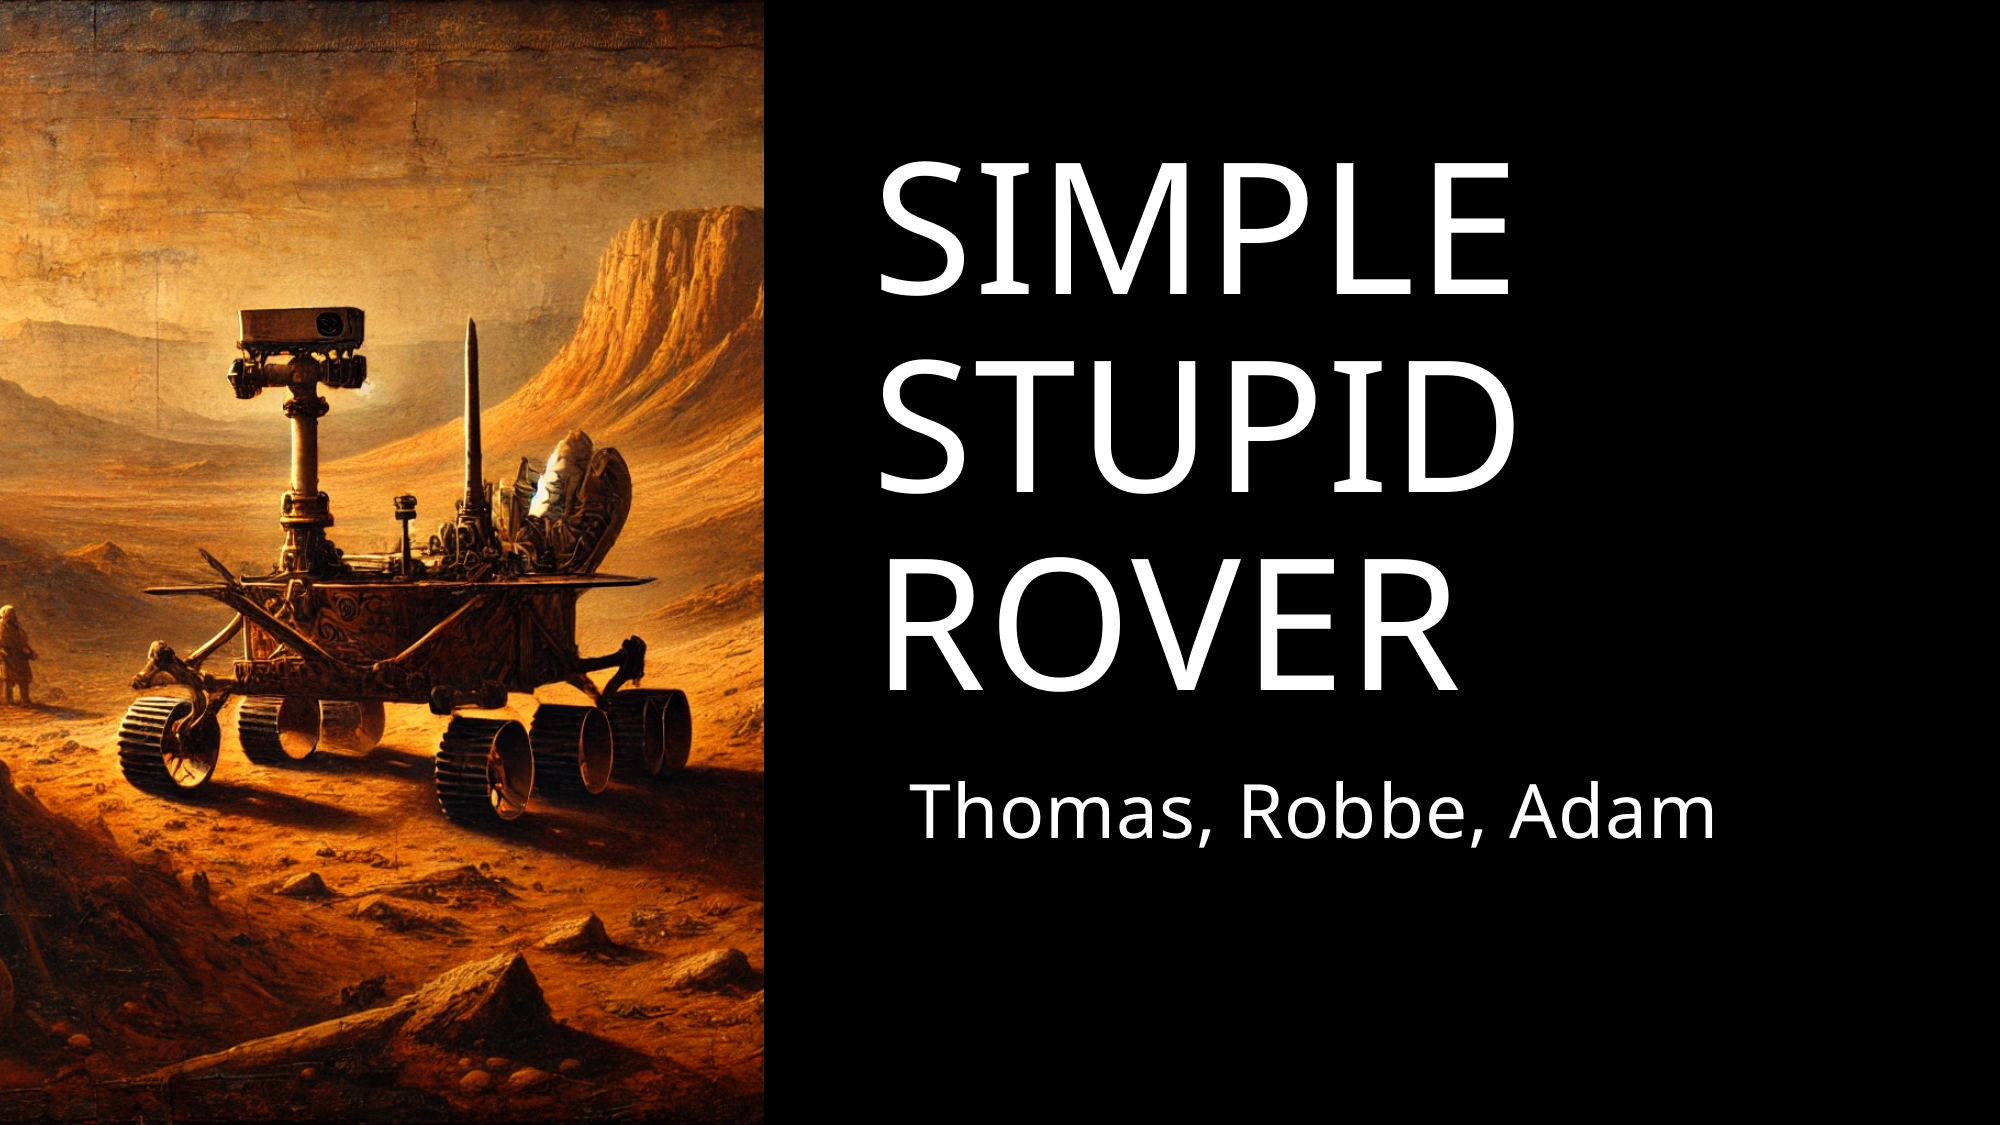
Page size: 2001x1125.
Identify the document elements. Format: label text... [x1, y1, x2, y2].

subtitle Thomas, Robbe, Adam [872, 762, 1843, 983]
picture [0, 0, 764, 1125]
text_box [764, 0, 2000, 1125]
title Simple stupid Rover [872, 104, 1843, 731]
